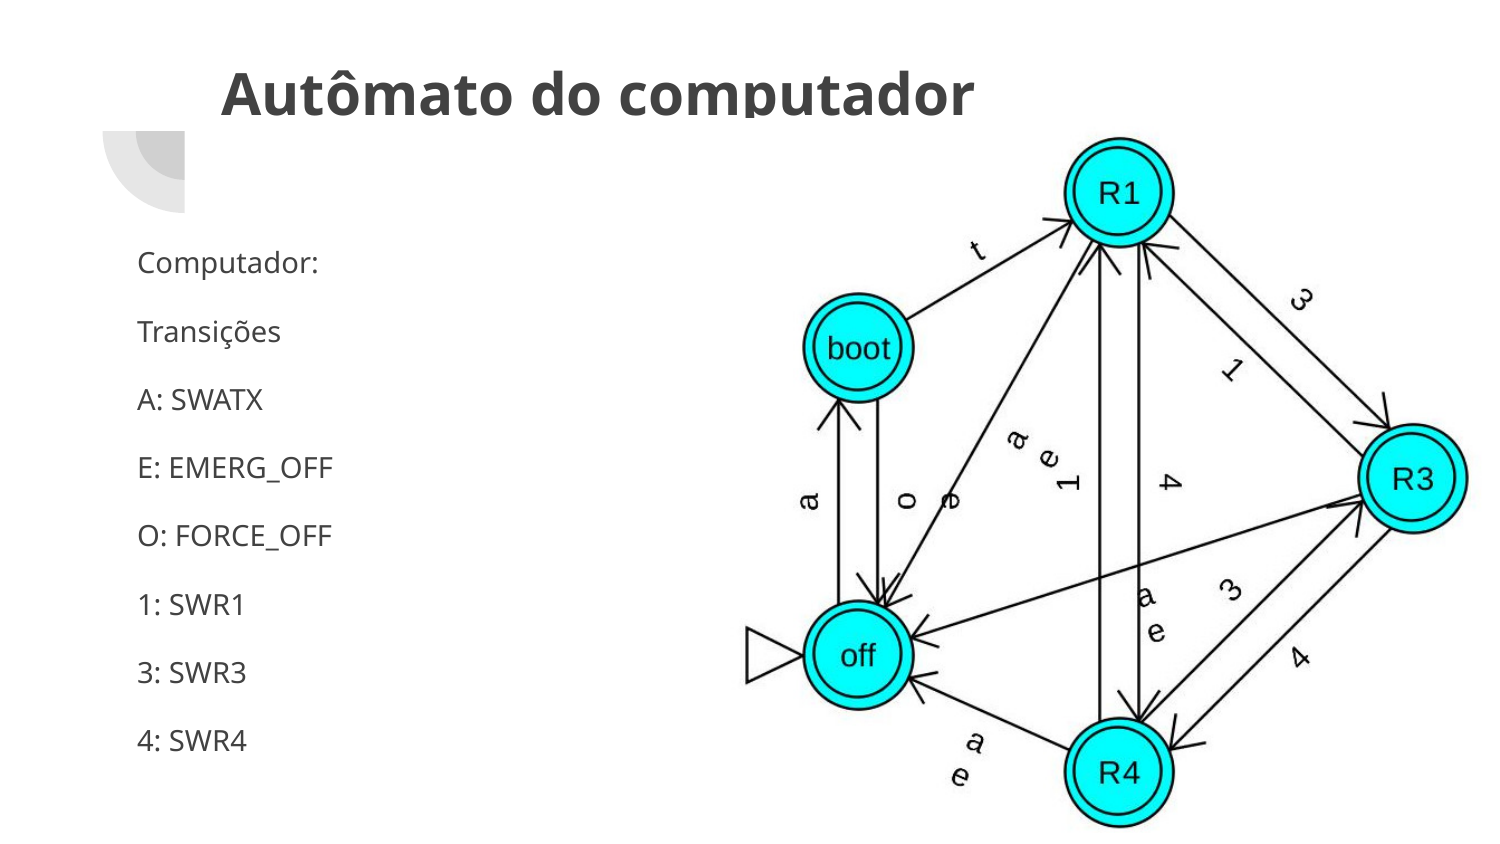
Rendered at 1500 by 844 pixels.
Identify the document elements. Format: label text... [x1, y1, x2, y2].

list Computador: Transições A: SWATX E: EMERG_OFF O: FORCE_OFF 1: SWR1 3: SWR3 4: SWR4 [122, 229, 713, 807]
picture [713, 118, 1500, 844]
title Autômato do computador [206, 42, 1360, 207]
